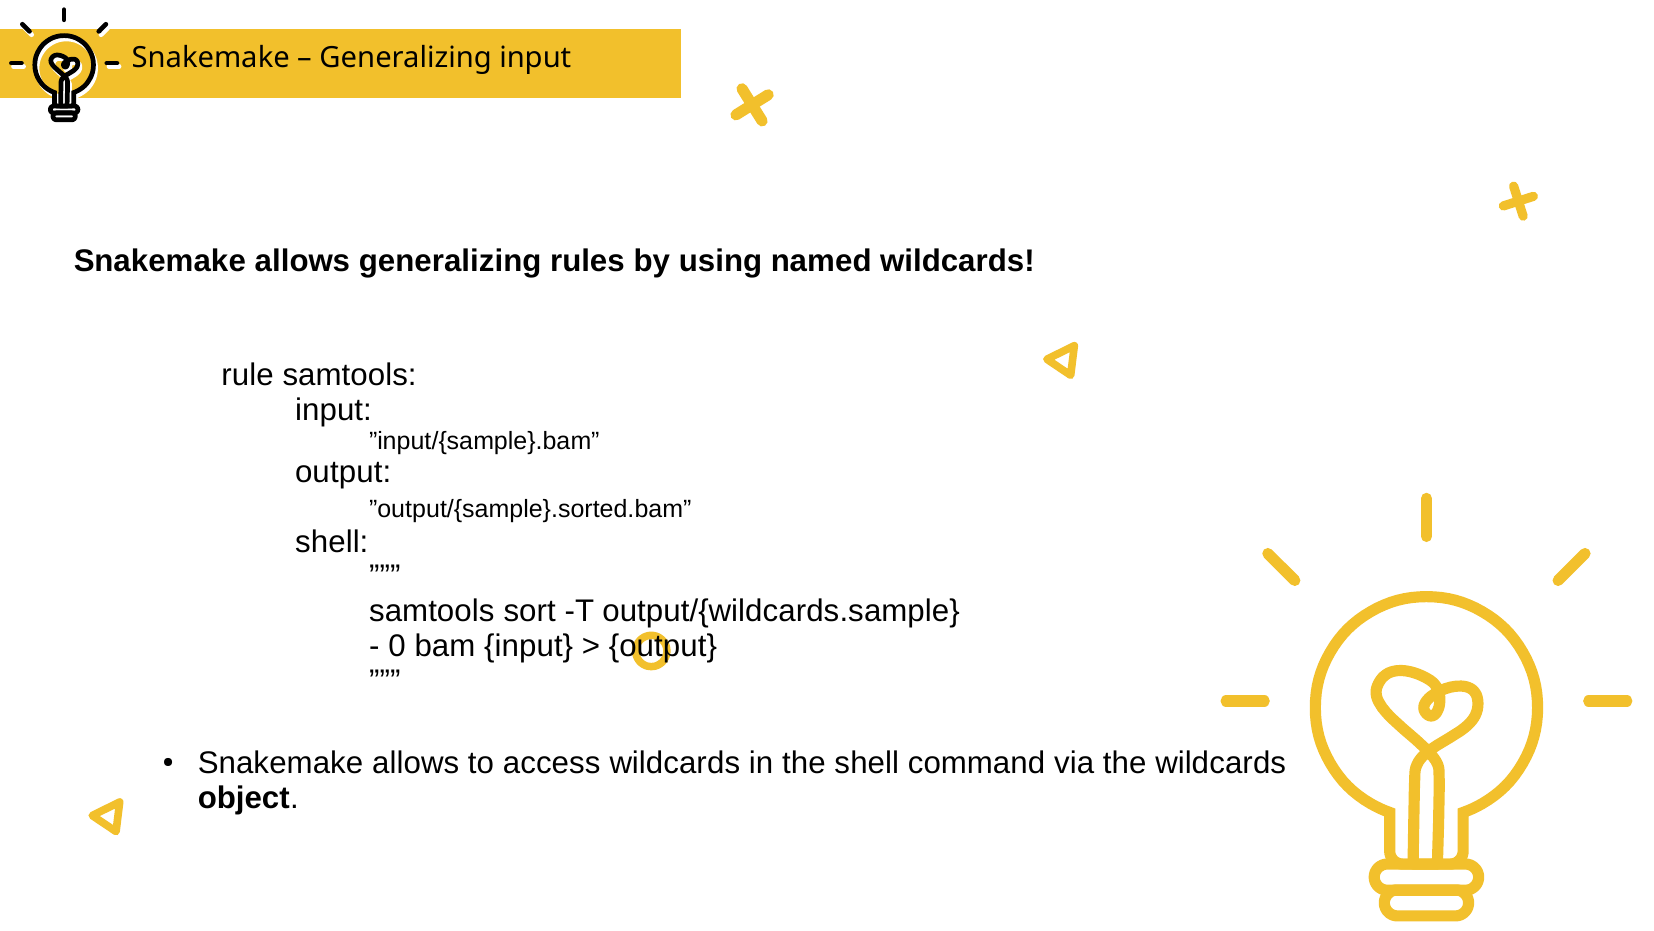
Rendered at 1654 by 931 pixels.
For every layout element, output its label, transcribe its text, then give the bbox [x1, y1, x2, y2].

text_box rule samtools: input: ”input/{sample}.bam” output: ”output/{sample}.sorted.bam” shell: ””” samtools sort -T output/{wildcards.sample} - 0 bam {input} > {output} ””” [206, 349, 1004, 706]
text_box Snakemake allows generalizing rules by using named wildcards! [59, 236, 1182, 296]
text_box Snakemake allows to access wildcards in the shell command via the wildcards object. [147, 738, 1329, 827]
title Snakemake – Generalizing input [131, 16, 578, 97]
